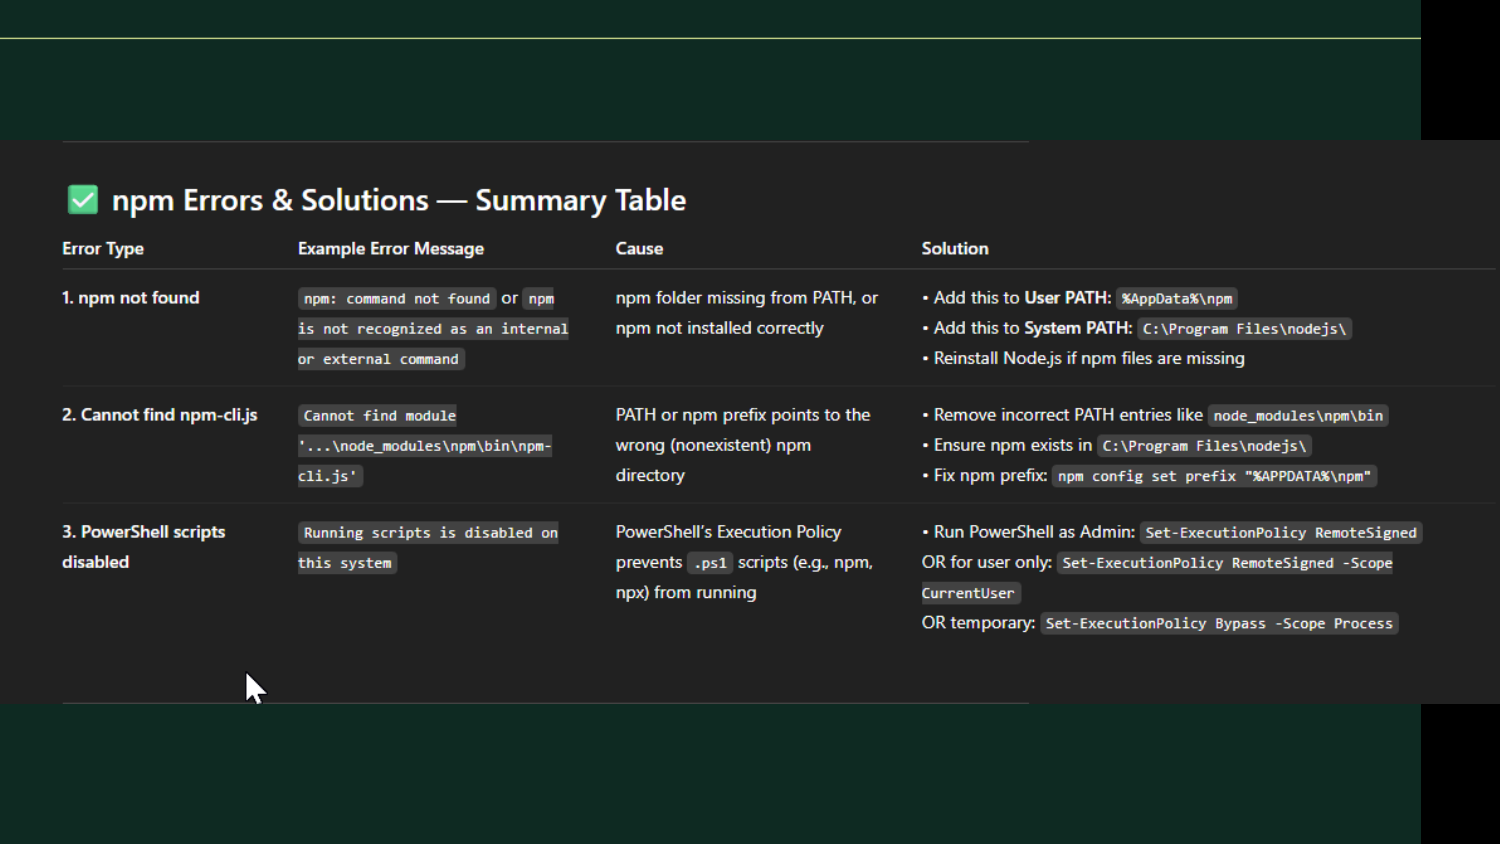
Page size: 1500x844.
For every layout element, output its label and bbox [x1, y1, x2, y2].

picture [0, 140, 1500, 704]
